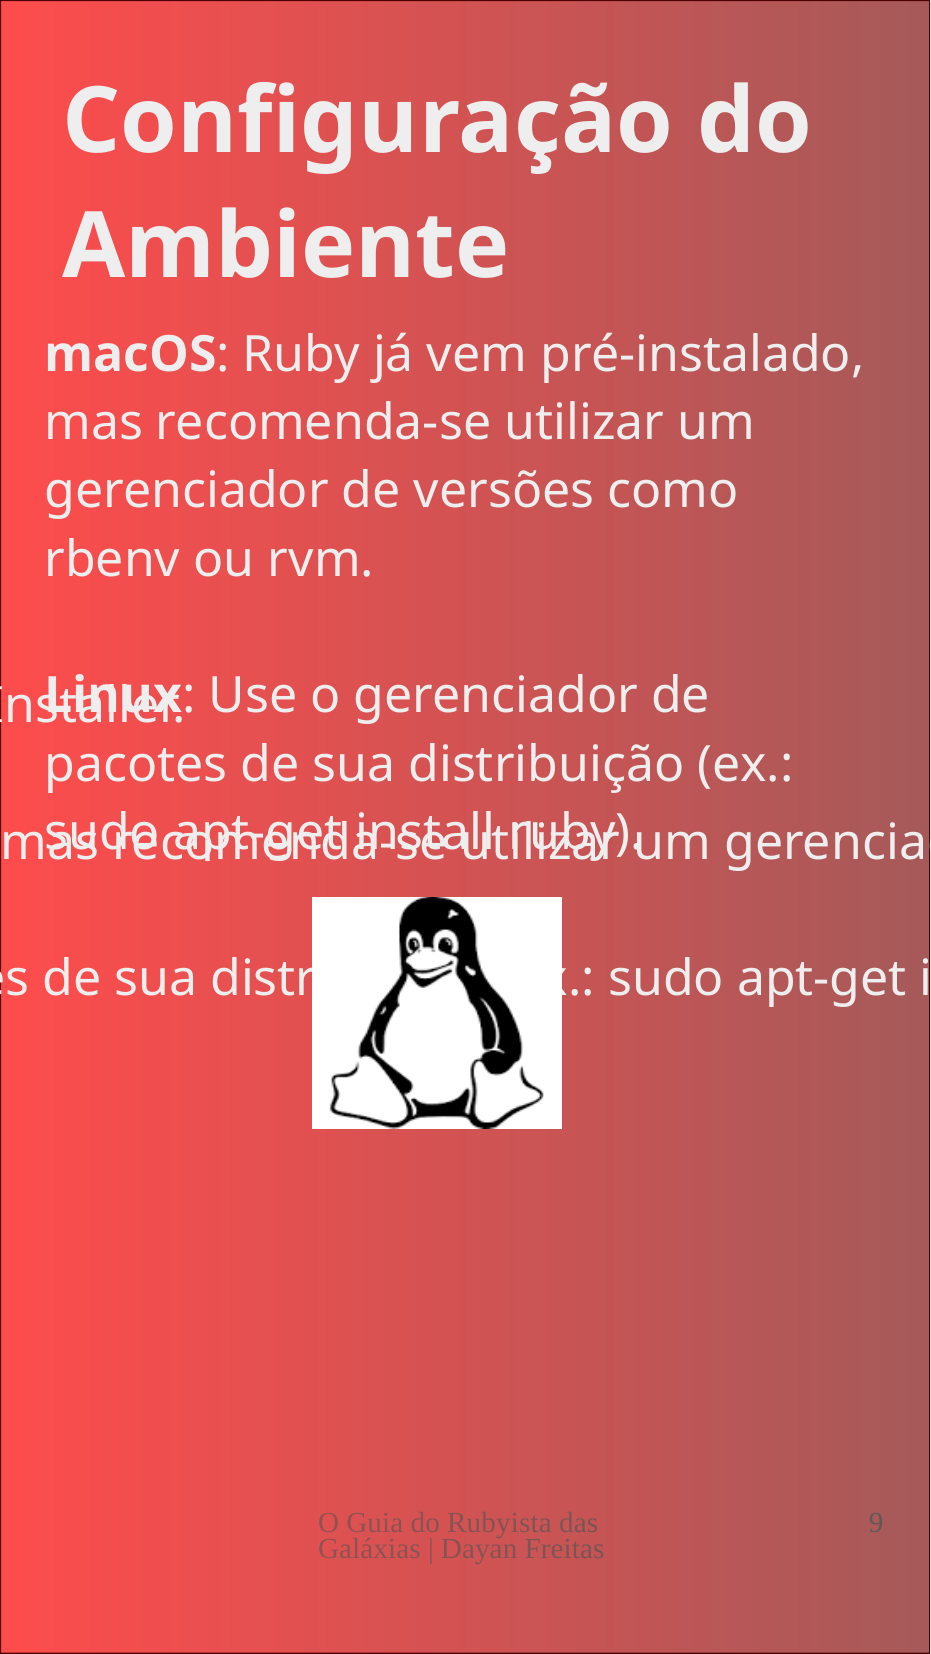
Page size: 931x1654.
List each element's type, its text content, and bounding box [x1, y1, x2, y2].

picture [312, 897, 562, 1129]
text_box macOS: Ruby já vem pré-instalado, mas recomenda-se utilizar um gerenciador de versões como rbenv ou rvm. Linux: Use o gerenciador de pacotes de sua distribuição (ex.: sudo apt-get install ruby). [0, 242, 922, 1158]
text_box Configuração do Ambiente [47, 47, 839, 242]
text_box Windows: Utilize o instalador RubyInstaller. macOS: Ruby já vem pré-instalado, mas recomenda-se utilizar um gerenciador de versões como rbenv ou rvm. Linux: Use o gerenciador de pacotes de sua distribuição (ex.: sudo apt-get install ruby). [0, 0, 931, 1654]
